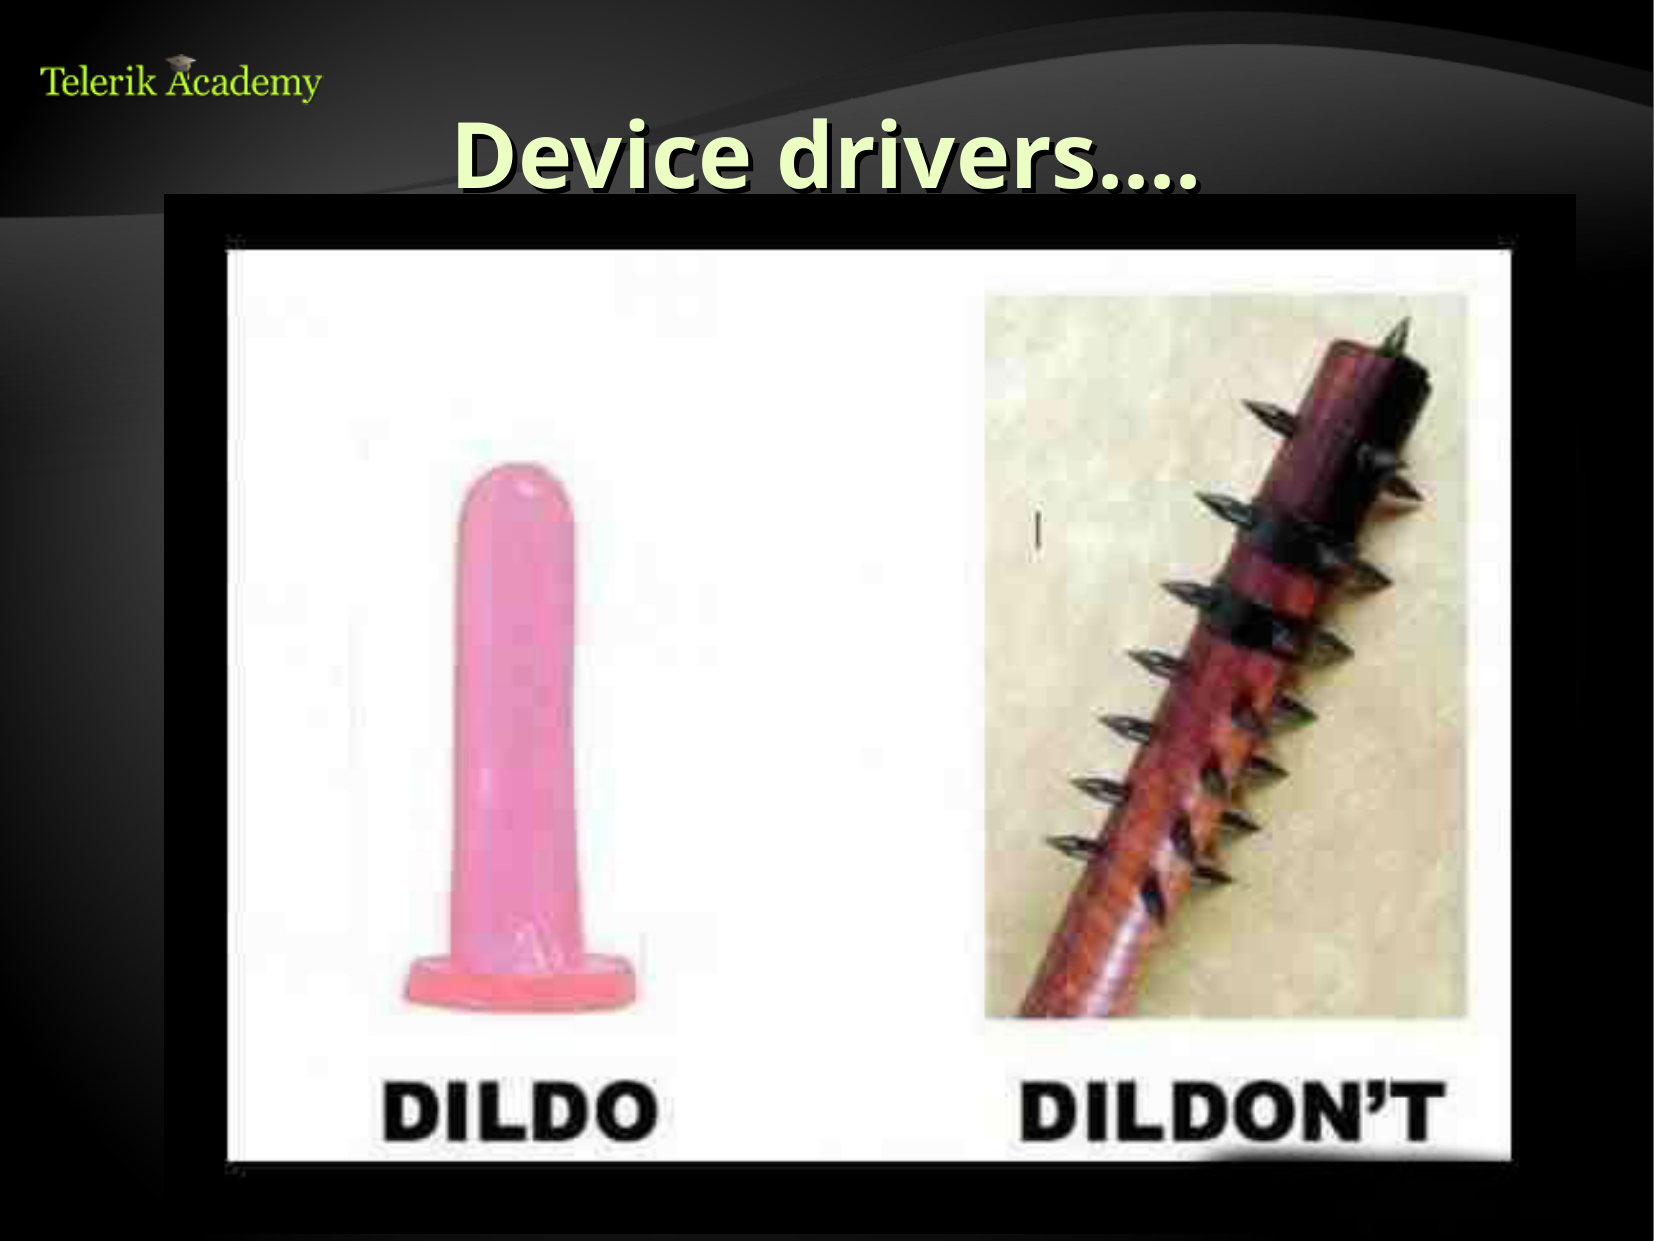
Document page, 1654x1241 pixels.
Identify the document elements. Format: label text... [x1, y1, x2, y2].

picture [0, 0, 1654, 1241]
title Device drivers.... [82, 49, 1571, 257]
